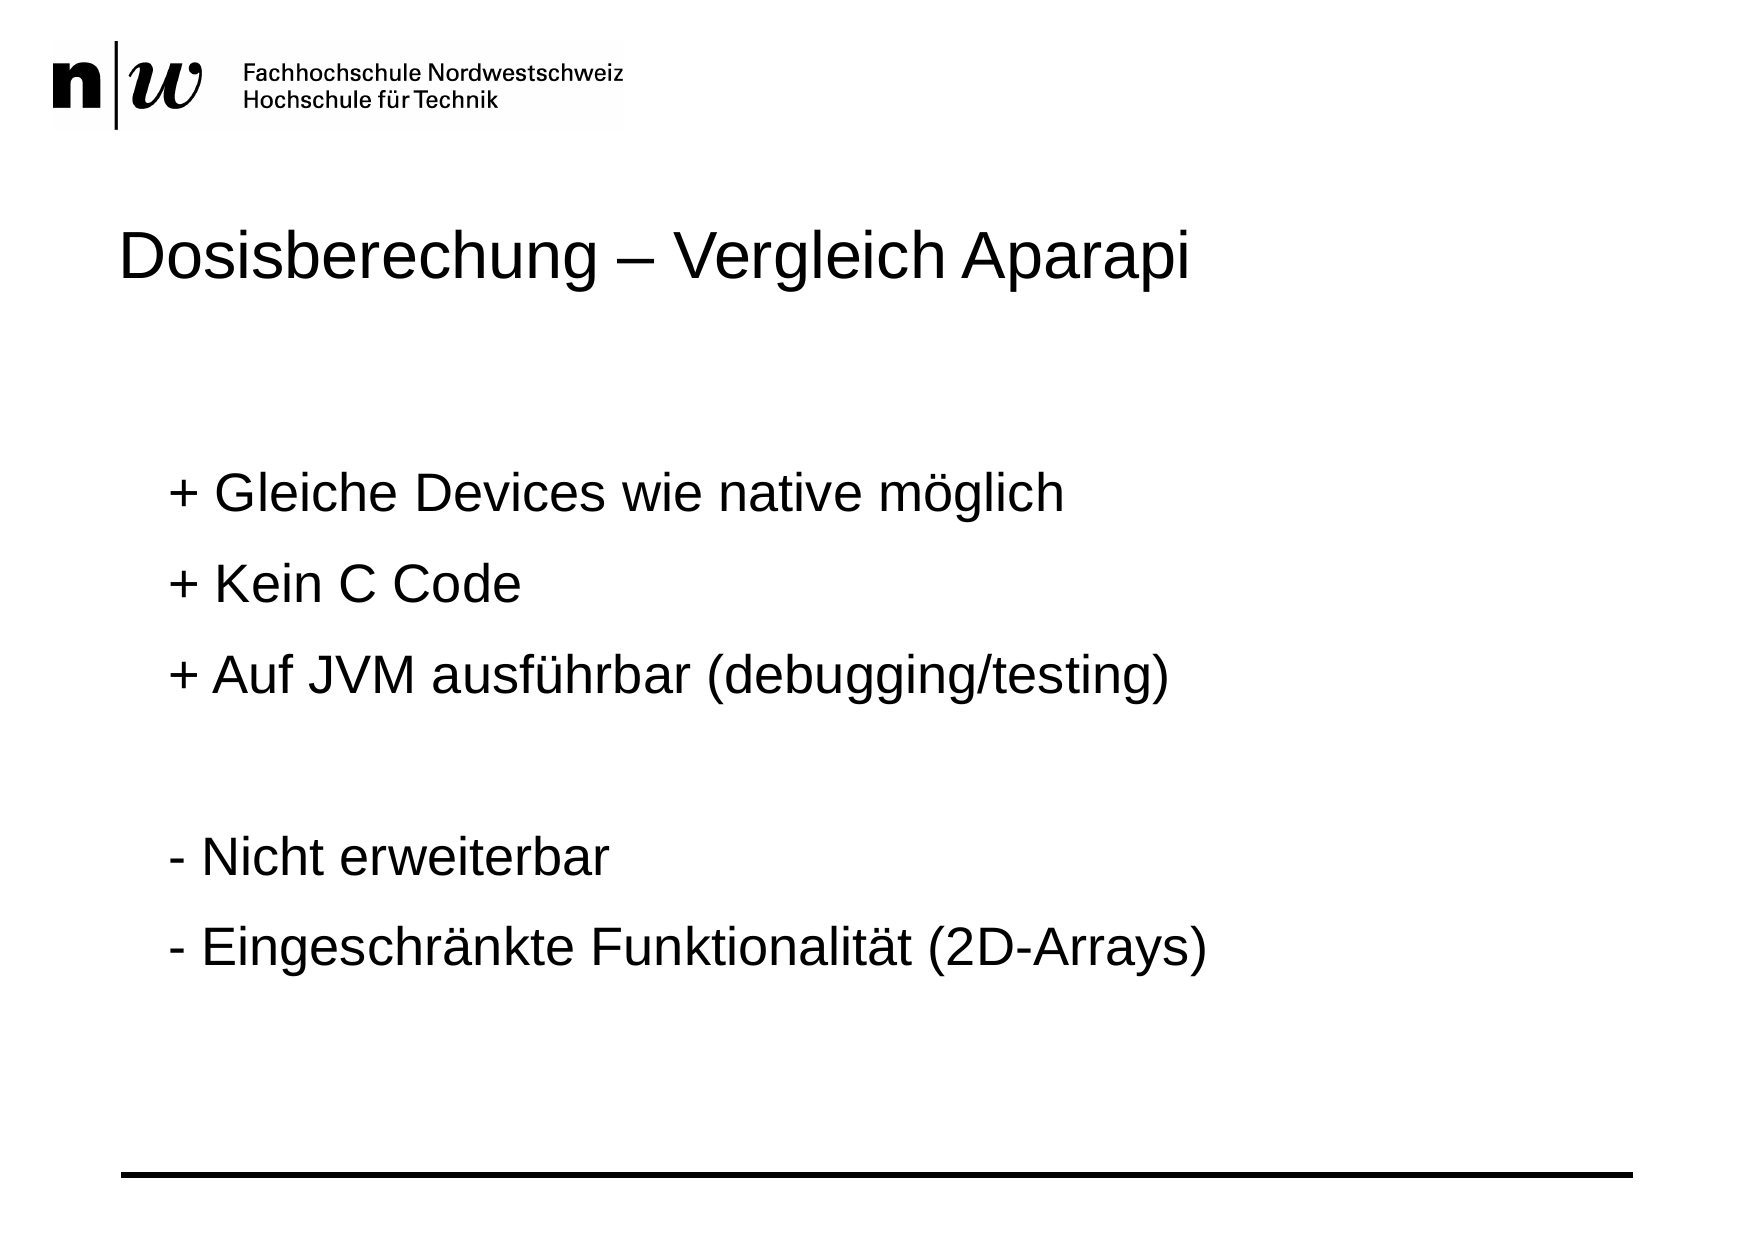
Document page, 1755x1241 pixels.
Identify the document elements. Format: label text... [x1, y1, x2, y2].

text_box Dosisberechung – Vergleich Aparapi [118, 212, 1606, 296]
picture [53, 41, 623, 130]
text_box + Gleiche Devices wie native möglich + Kein C Code + Auf JVM ausführbar (debugging/testing) - Nicht erweiterbar - Eingeschränkte Funktionalität (2D-Arrays) [118, 425, 1630, 1146]
